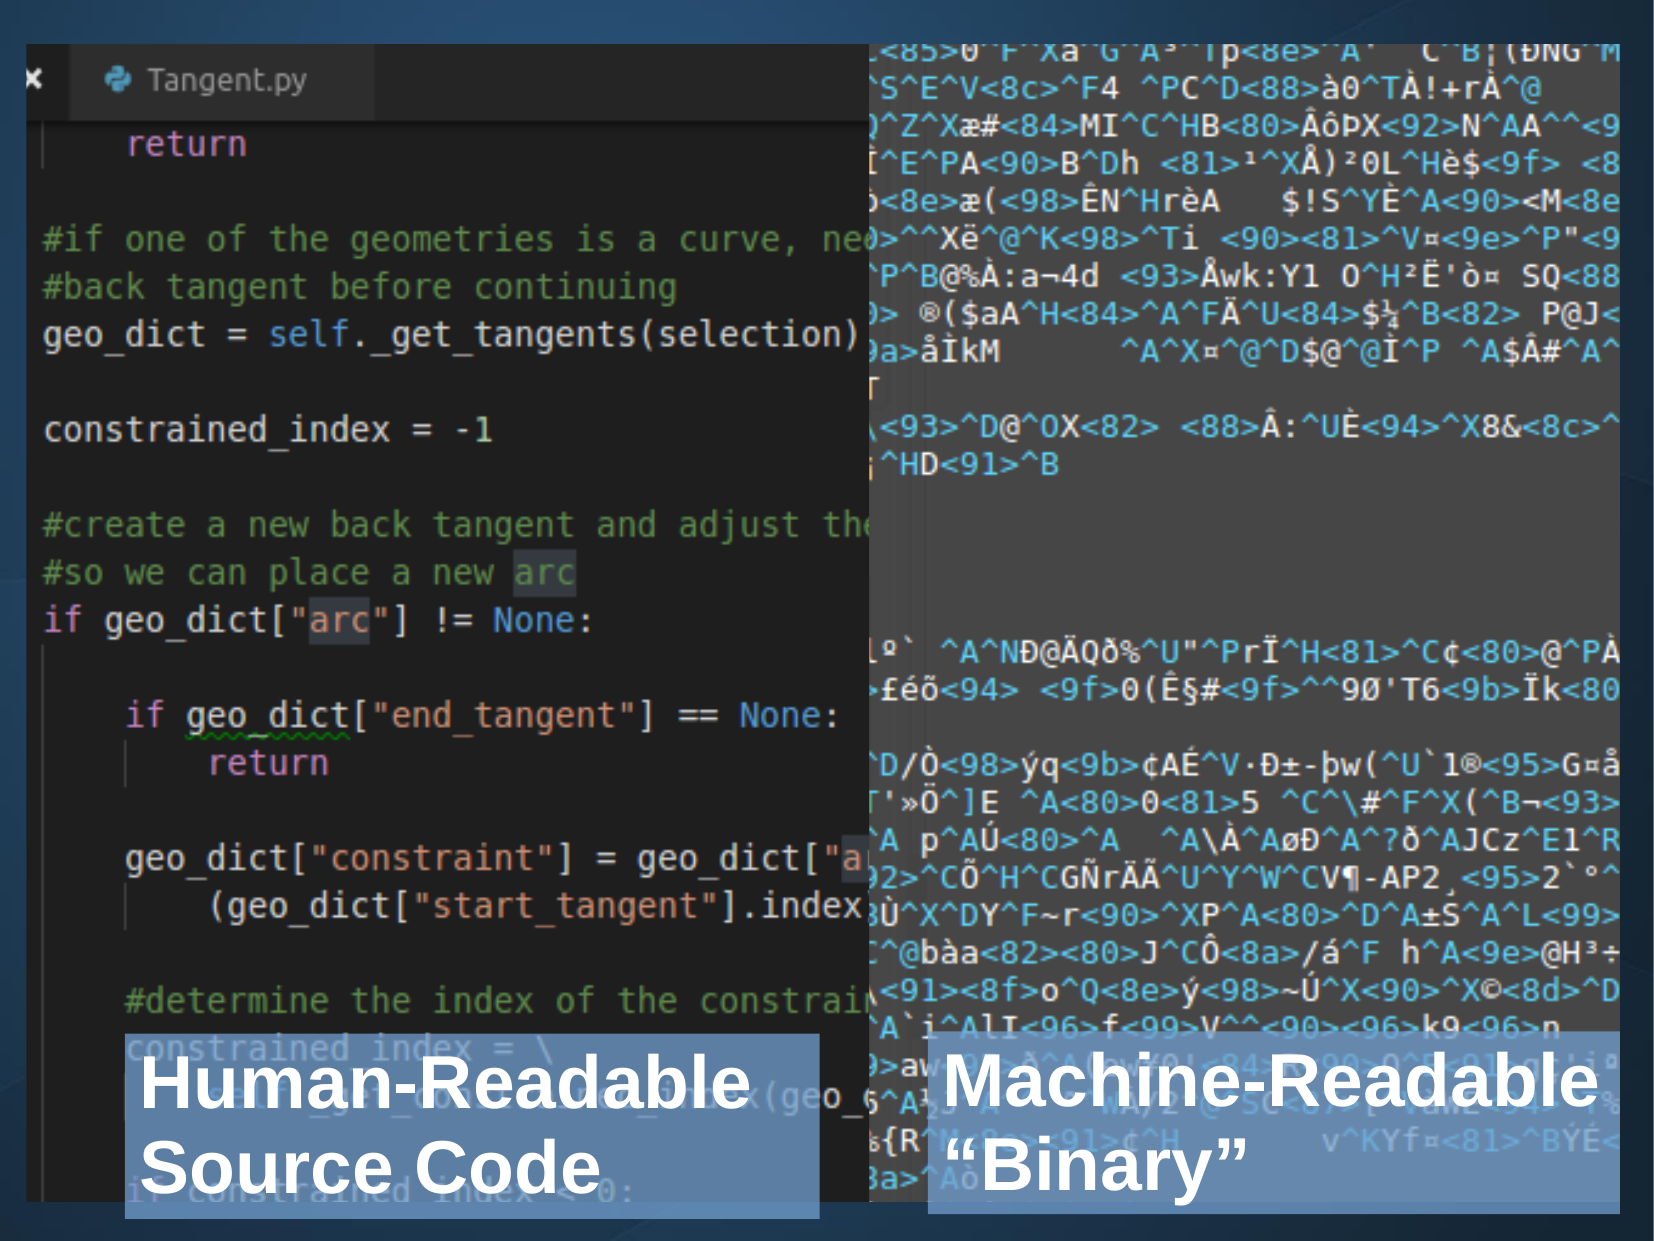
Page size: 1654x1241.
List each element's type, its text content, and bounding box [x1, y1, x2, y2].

text_box Human-Readable Source Code [124, 1033, 820, 1219]
picture [0, 0, 1654, 1241]
text_box Machine-Readable “Binary” [927, 1031, 1620, 1215]
